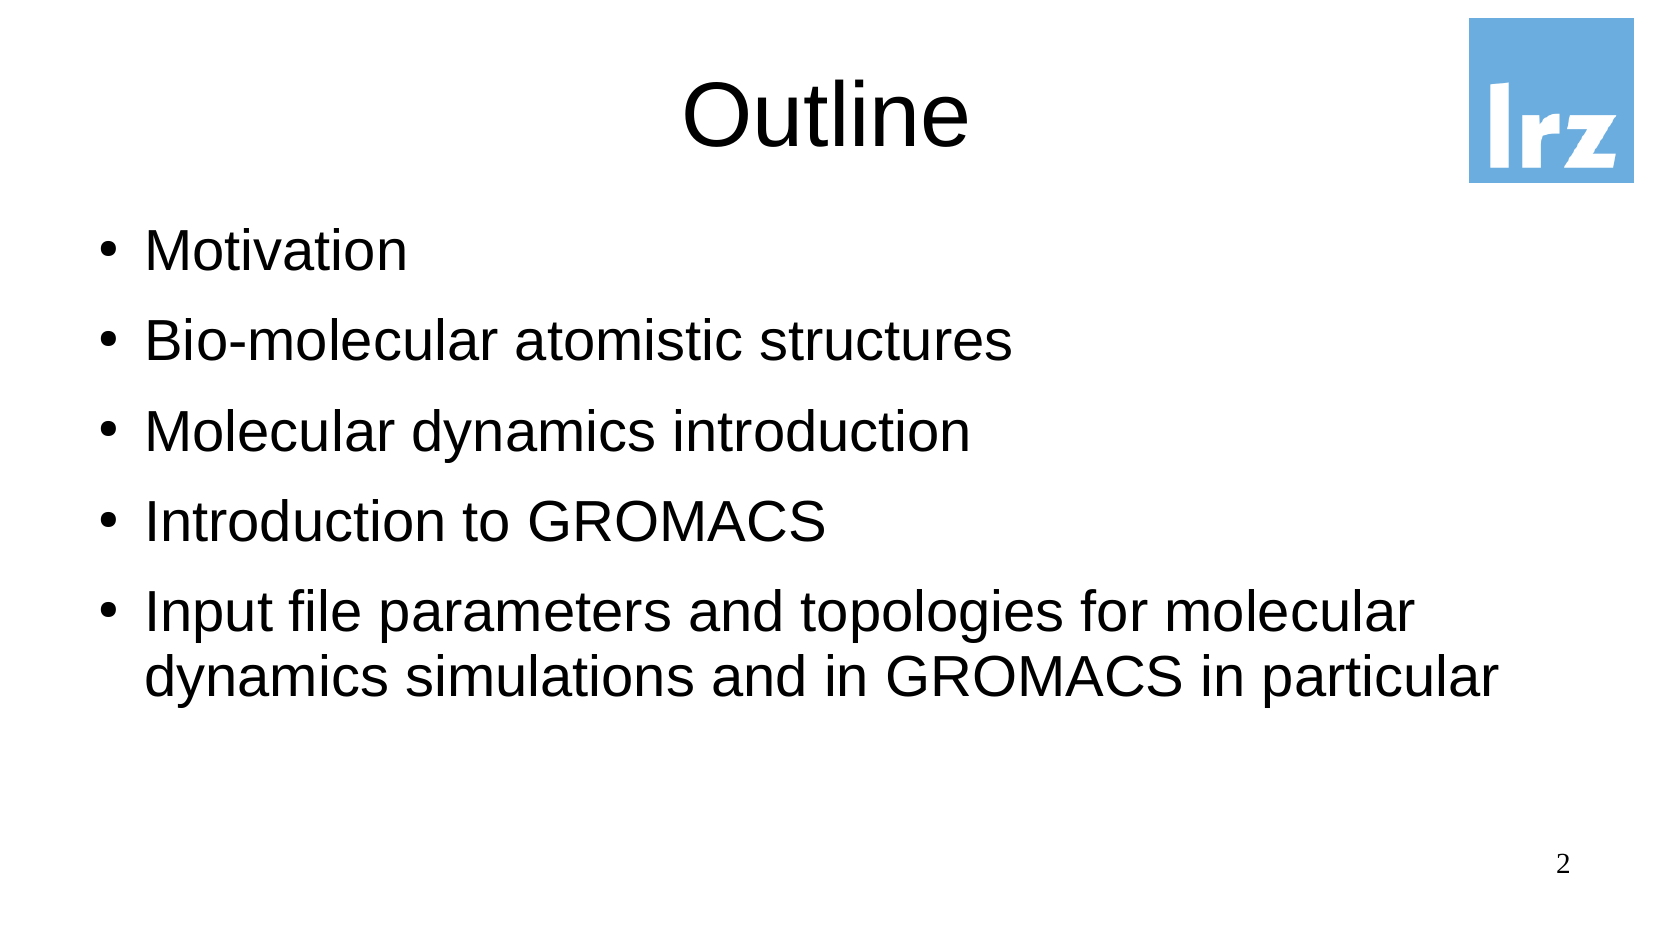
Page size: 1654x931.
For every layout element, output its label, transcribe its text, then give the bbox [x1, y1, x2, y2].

list Motivation Bio-molecular atomistic structures Molecular dynamics introduction Introduction to GROMACS Input file parameters and topologies for molecular dynamics simulations and in GROMACS in particular [82, 217, 1571, 758]
title Outline [82, 37, 1571, 193]
picture [1469, 18, 1634, 183]
